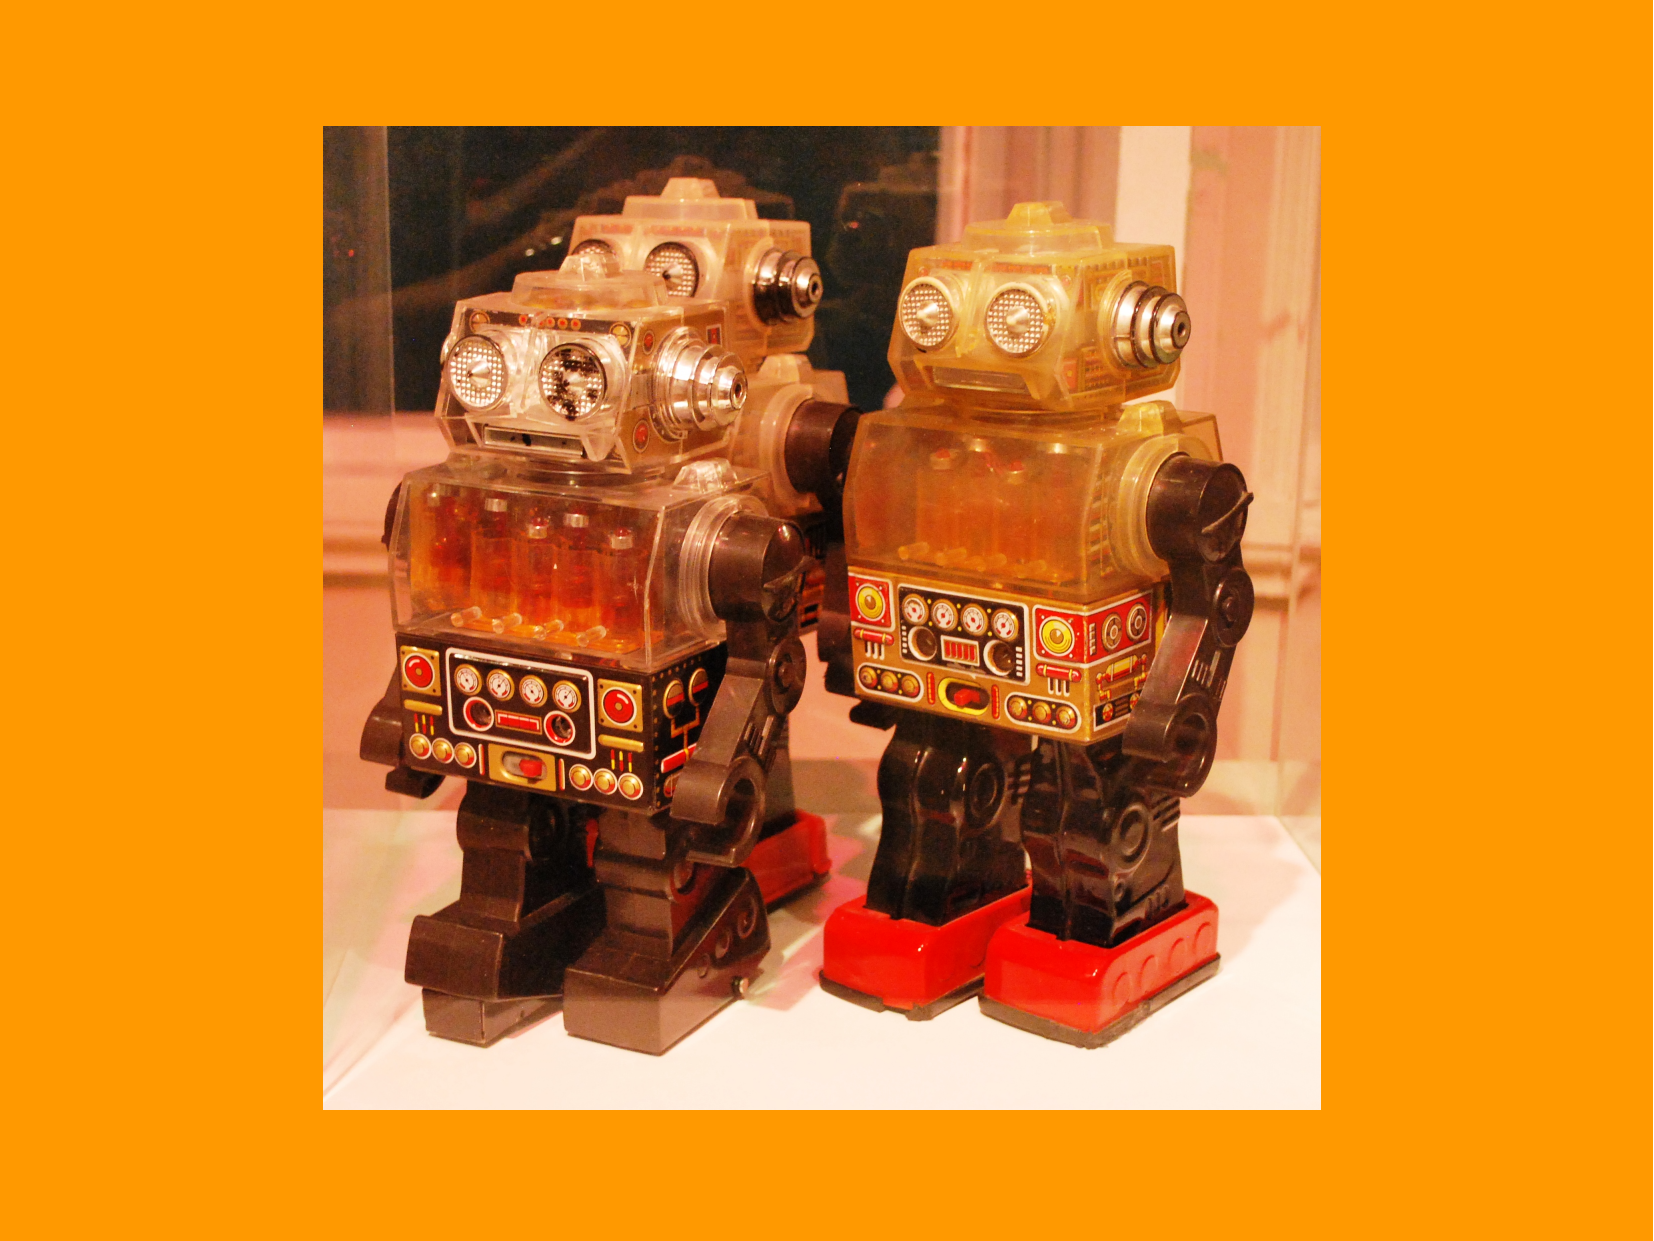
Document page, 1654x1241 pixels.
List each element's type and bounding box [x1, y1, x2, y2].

picture [323, 126, 1321, 1111]
